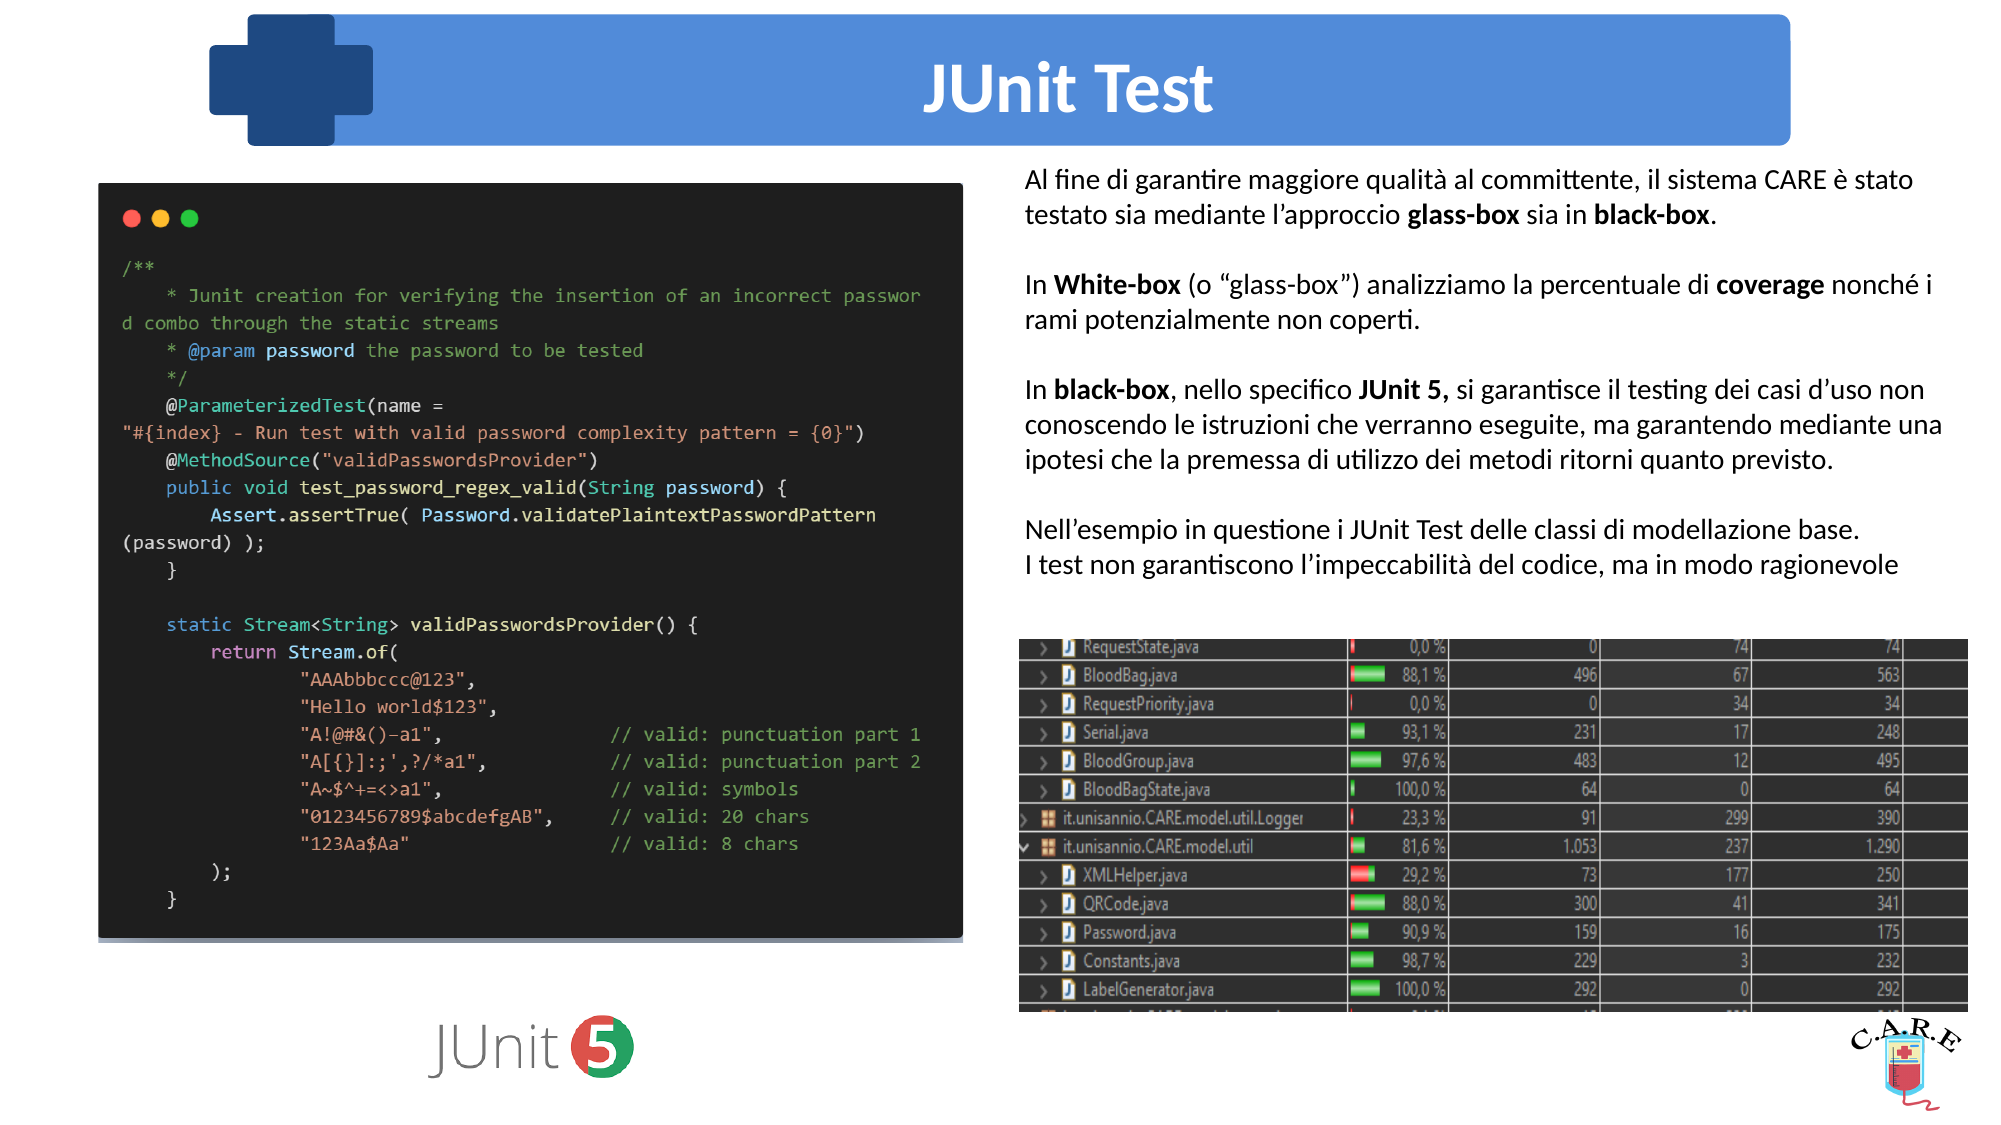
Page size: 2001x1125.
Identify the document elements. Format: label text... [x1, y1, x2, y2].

picture [1805, 1015, 2000, 1125]
picture [98, 183, 964, 943]
picture [405, 980, 656, 1113]
picture [1019, 639, 1968, 1012]
text_box JUnit Test [419, 31, 1736, 128]
text_box Al fine di garantire maggiore qualità al committente, il sistema CARE è stato testato sia mediante l’approccio glass-box sia in black-box. In White-box (o “glass-box”) analizziamo la percentuale di coverage nonché i rami potenzialmente non coperti. In black-box, nello specifico JUnit 5, si garantisce il testing dei casi d’uso non conoscendo le istruzioni che verranno eseguite, ma garantendo mediante una ipotesi che la premessa di utilizzo dei metodi ritorni quanto previsto. Nell’esempio in questione i JUnit Test delle classi di modellazione base. I test non garantiscono l’impeccabilità del codice, ma in modo ragionevole [1009, 145, 1978, 596]
text_box [209, 14, 1791, 146]
